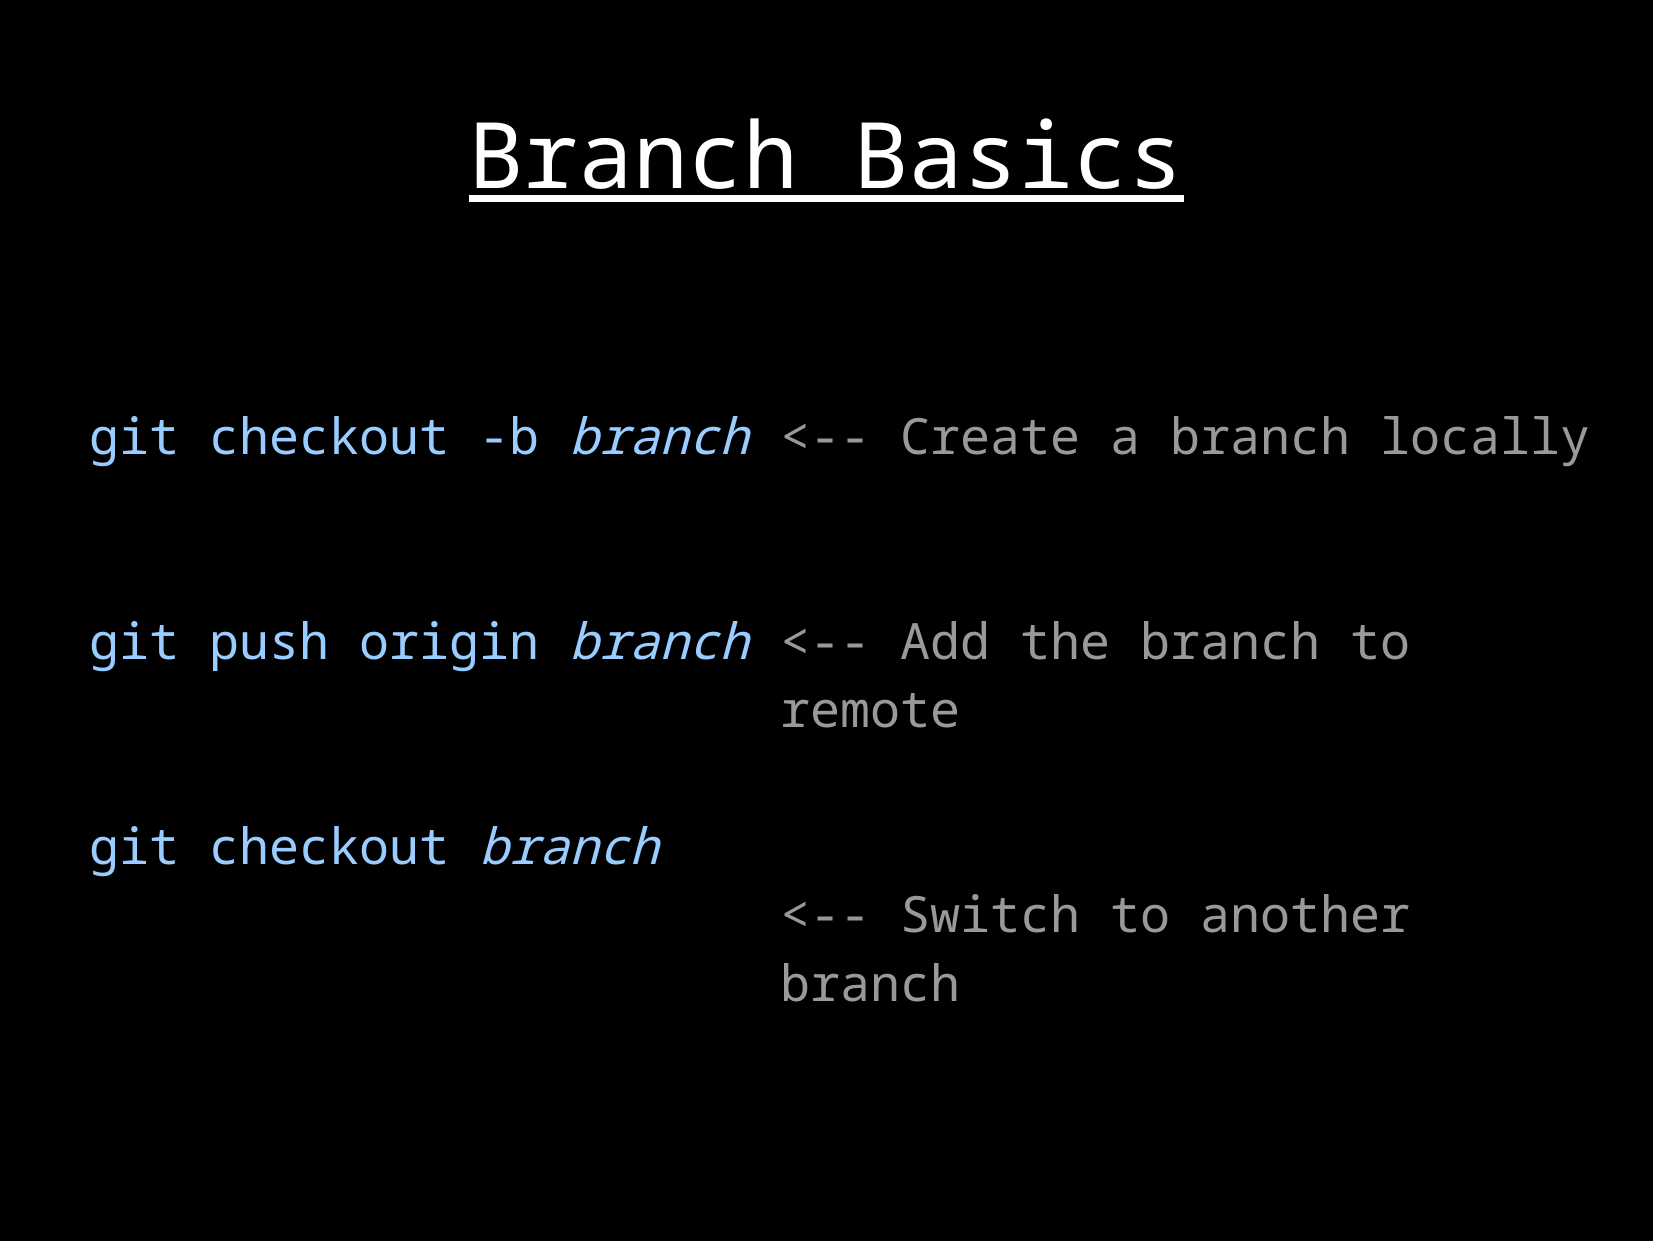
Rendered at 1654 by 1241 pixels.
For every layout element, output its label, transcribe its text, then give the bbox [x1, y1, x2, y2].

table_header <-- Create a branch locally <-- Add the branch to remote <-- Switch to another branch [765, 394, 1626, 1091]
table_header git checkout -b branch git push origin branch git checkout branch [75, 394, 765, 1091]
title Branch Basics [82, 49, 1571, 257]
